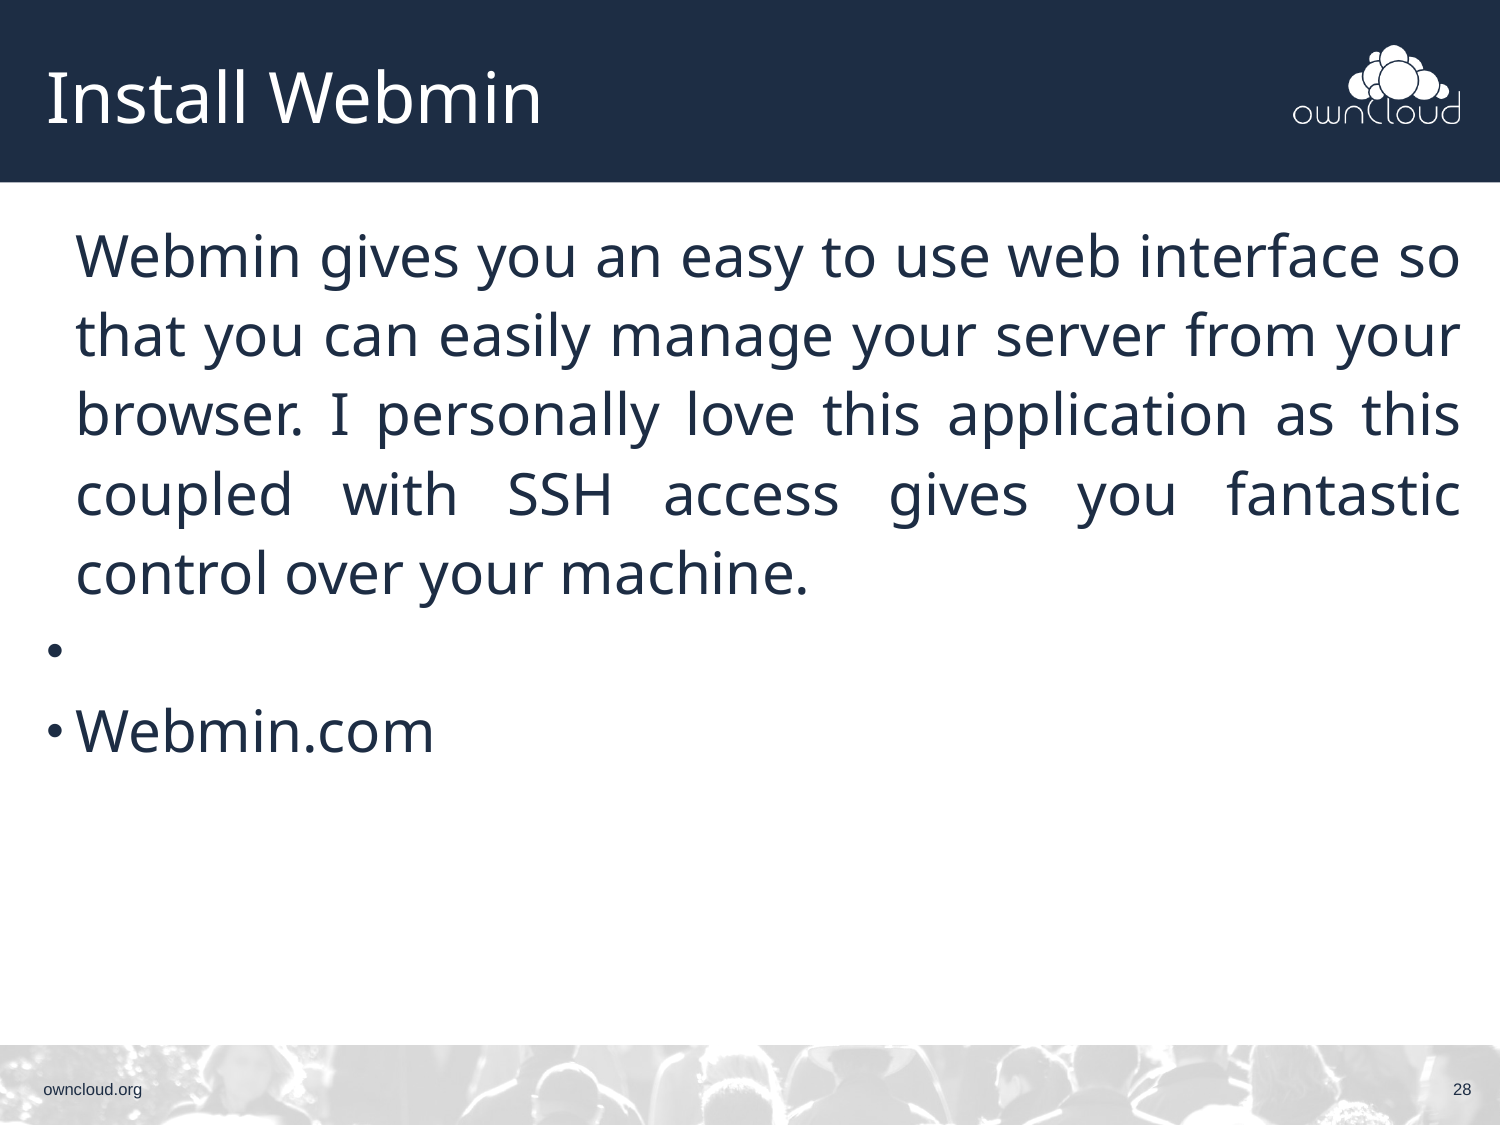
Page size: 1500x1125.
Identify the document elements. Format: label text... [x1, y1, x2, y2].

picture [0, 1045, 1500, 1125]
picture [1293, 45, 1460, 124]
title Install Webmin [46, 5, 1258, 187]
list Webmin gives you an easy to use web interface so that you can easily manage your server from your browser. I personally love this application as this coupled with SSH access gives you fantastic control over your machine. Webmin.com [46, 214, 1465, 1026]
